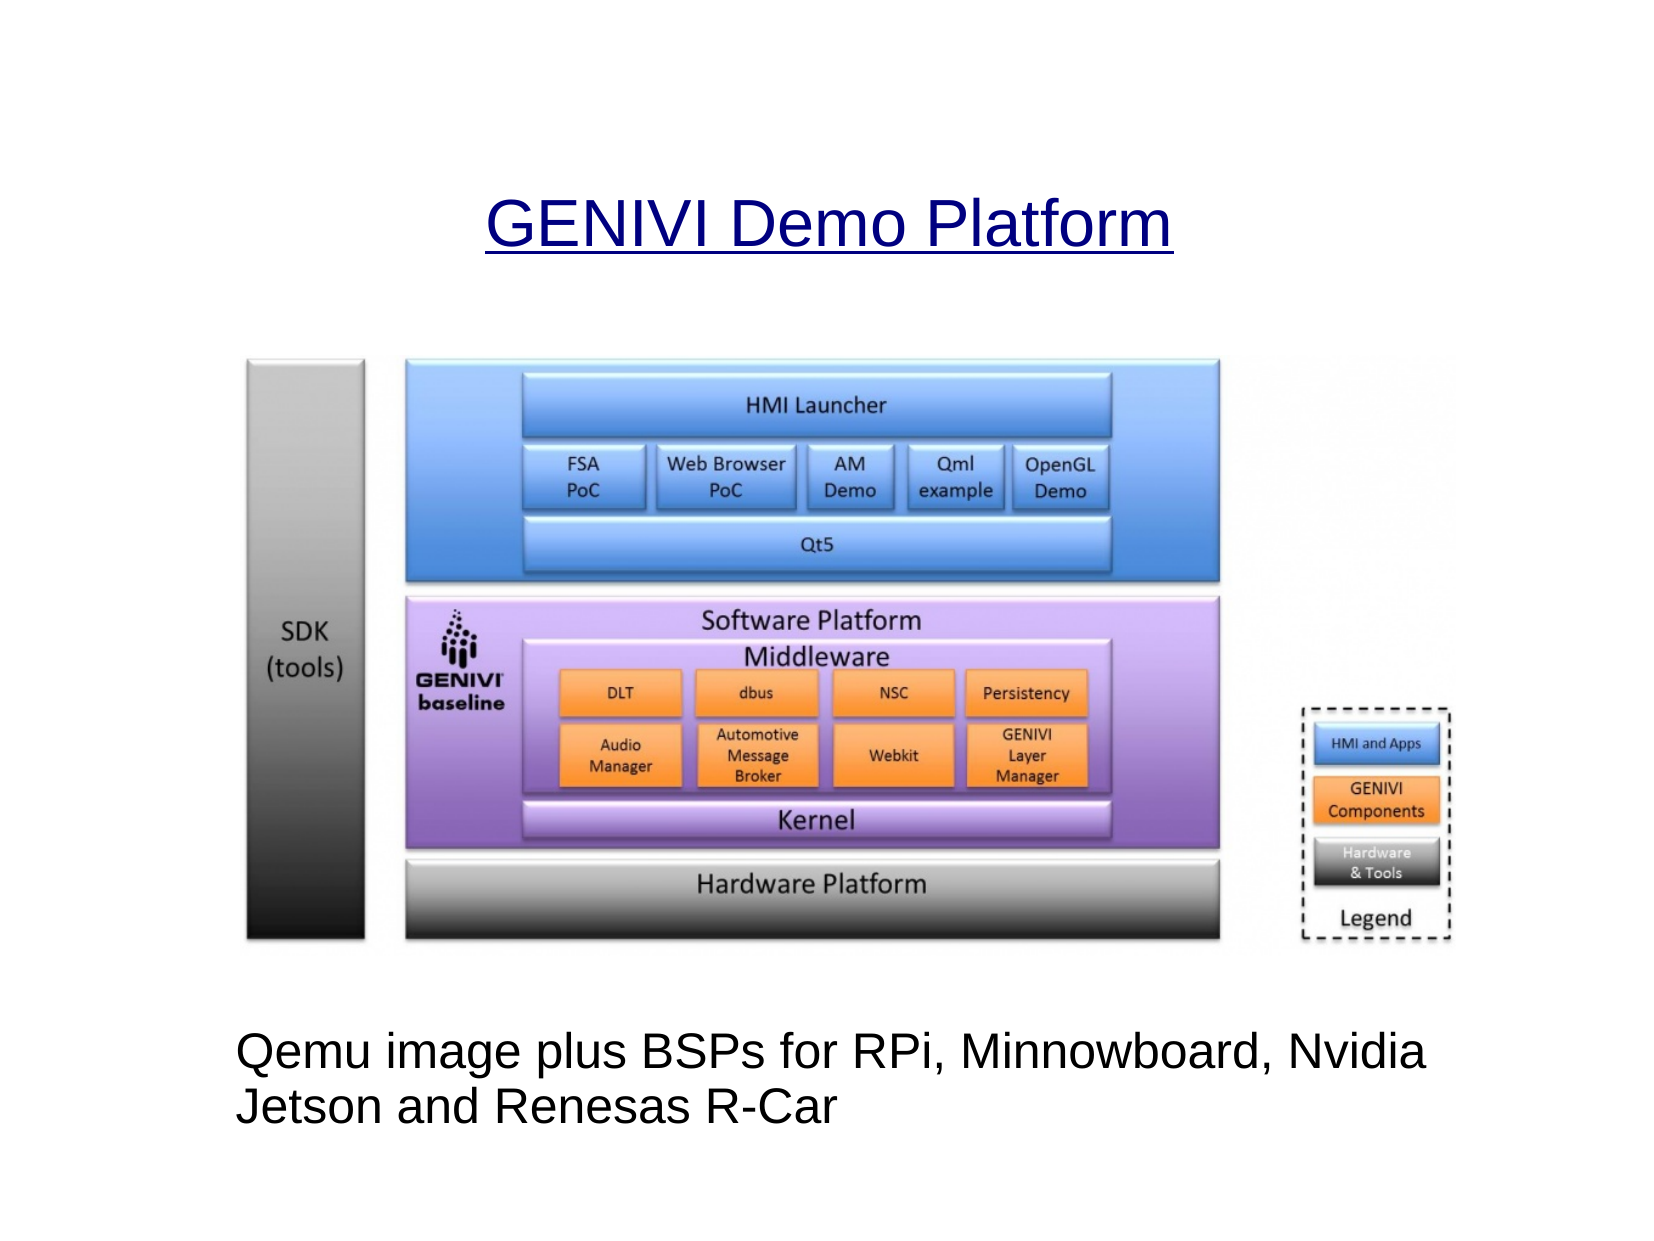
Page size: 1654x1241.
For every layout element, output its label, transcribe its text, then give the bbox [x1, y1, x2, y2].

picture [240, 355, 1456, 956]
text_box Qemu image plus BSPs for RPi, Minnowboard, Nvidia Jetson and Renesas R-Car [150, 1015, 1561, 1142]
title GENIVI Demo Platform [67, 120, 1556, 328]
